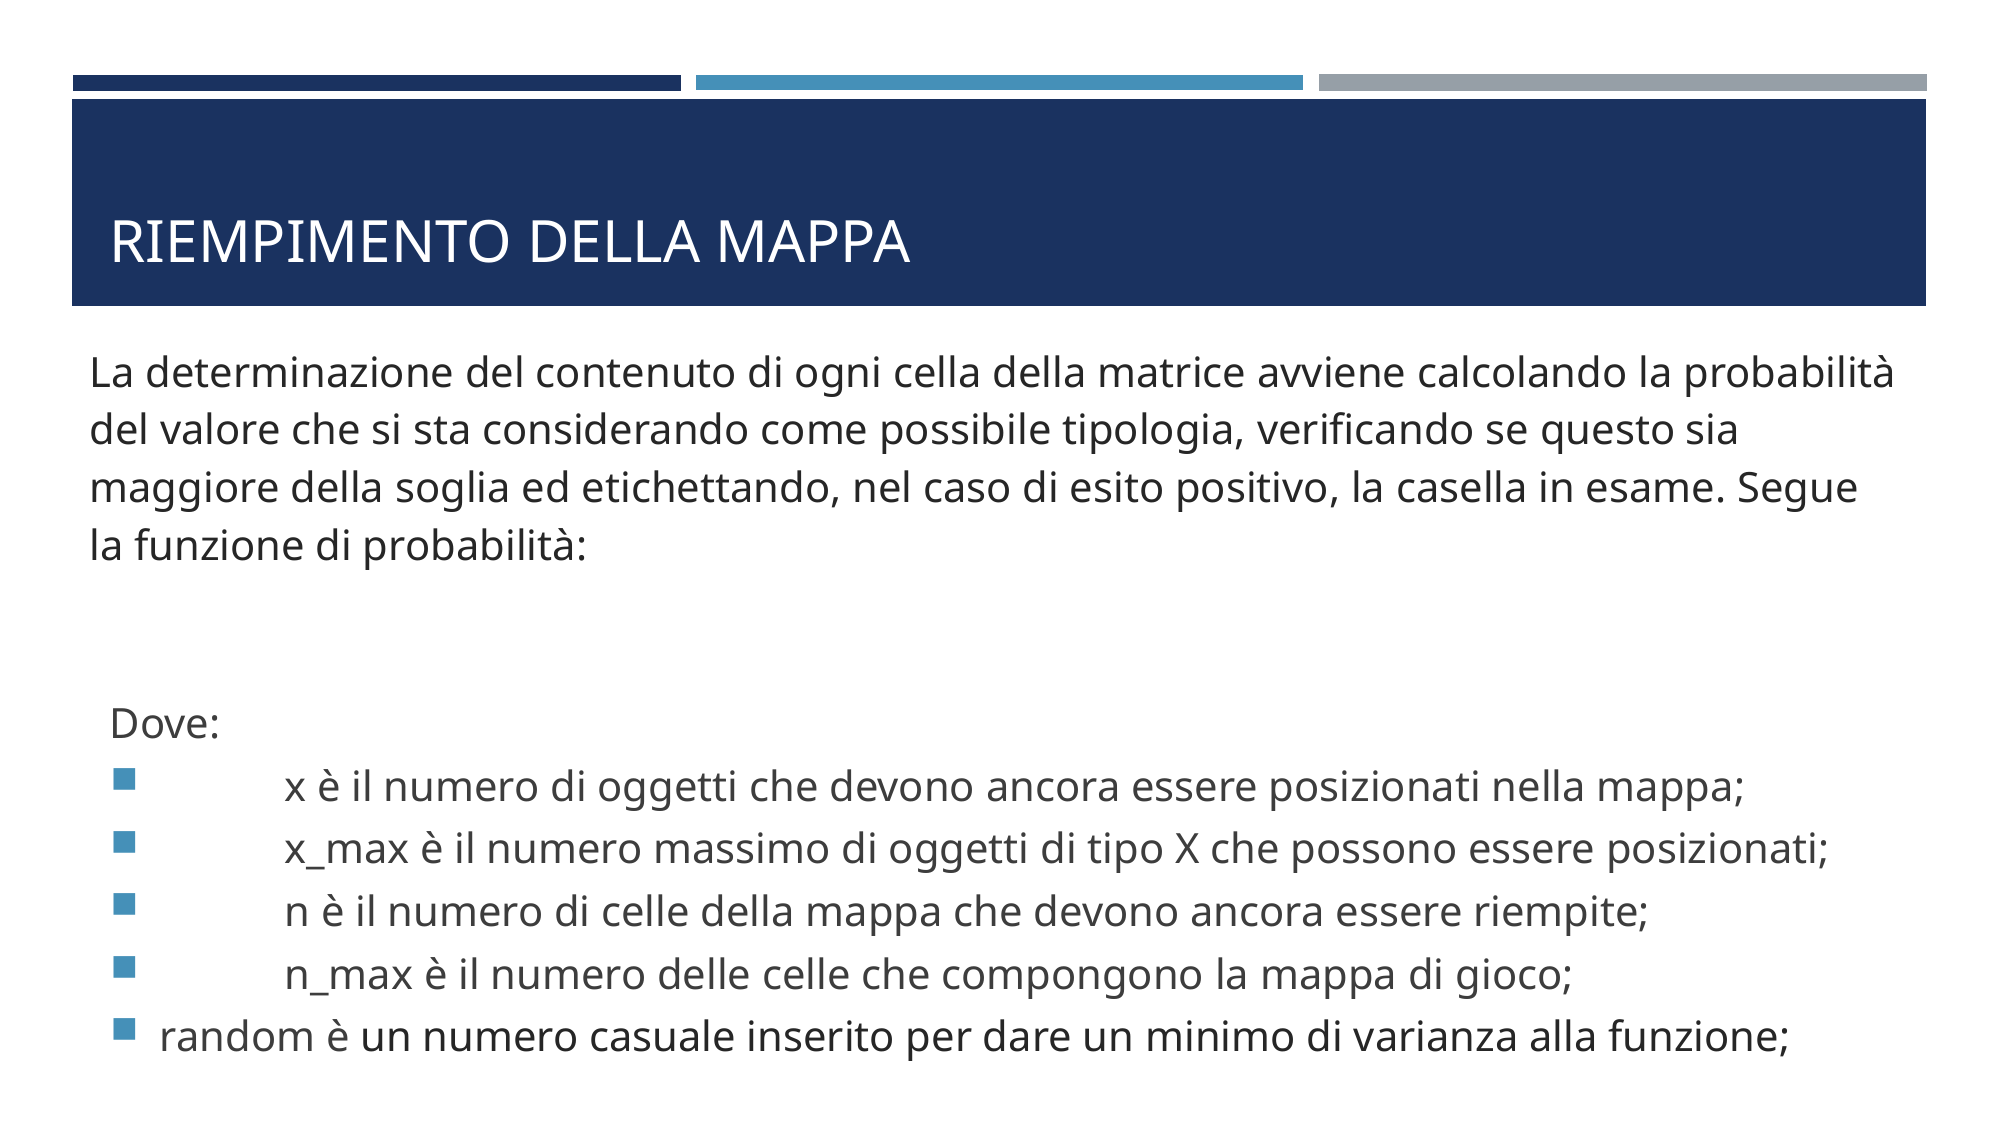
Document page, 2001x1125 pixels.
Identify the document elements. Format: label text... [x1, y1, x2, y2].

text_box La determinazione del contenuto di ogni cella della matrice avviene calcolando la probabilità del valore che si sta considerando come possibile tipologia, verificando se questo sia maggiore della soglia ed etichettando, nel caso di esito positivo, la casella in esame. Segue la funzione di probabilità: [74, 330, 1916, 516]
title Riempimento della mappa [94, 119, 1904, 282]
text_box [414, 546, 1584, 689]
text_box Dove: x è il numero di oggetti che devono ancora essere posizionati nella mappa; x_max è il numero massimo di oggetti di tipo X che possono essere posizionati; n è il numero di celle della mappa che devono ancora essere riempite; n_max è il numero delle celle che compongono la mappa di gioco; random è un numero casuale inserito per dare un minimo di varianza alla funzione; [94, 689, 1916, 1125]
